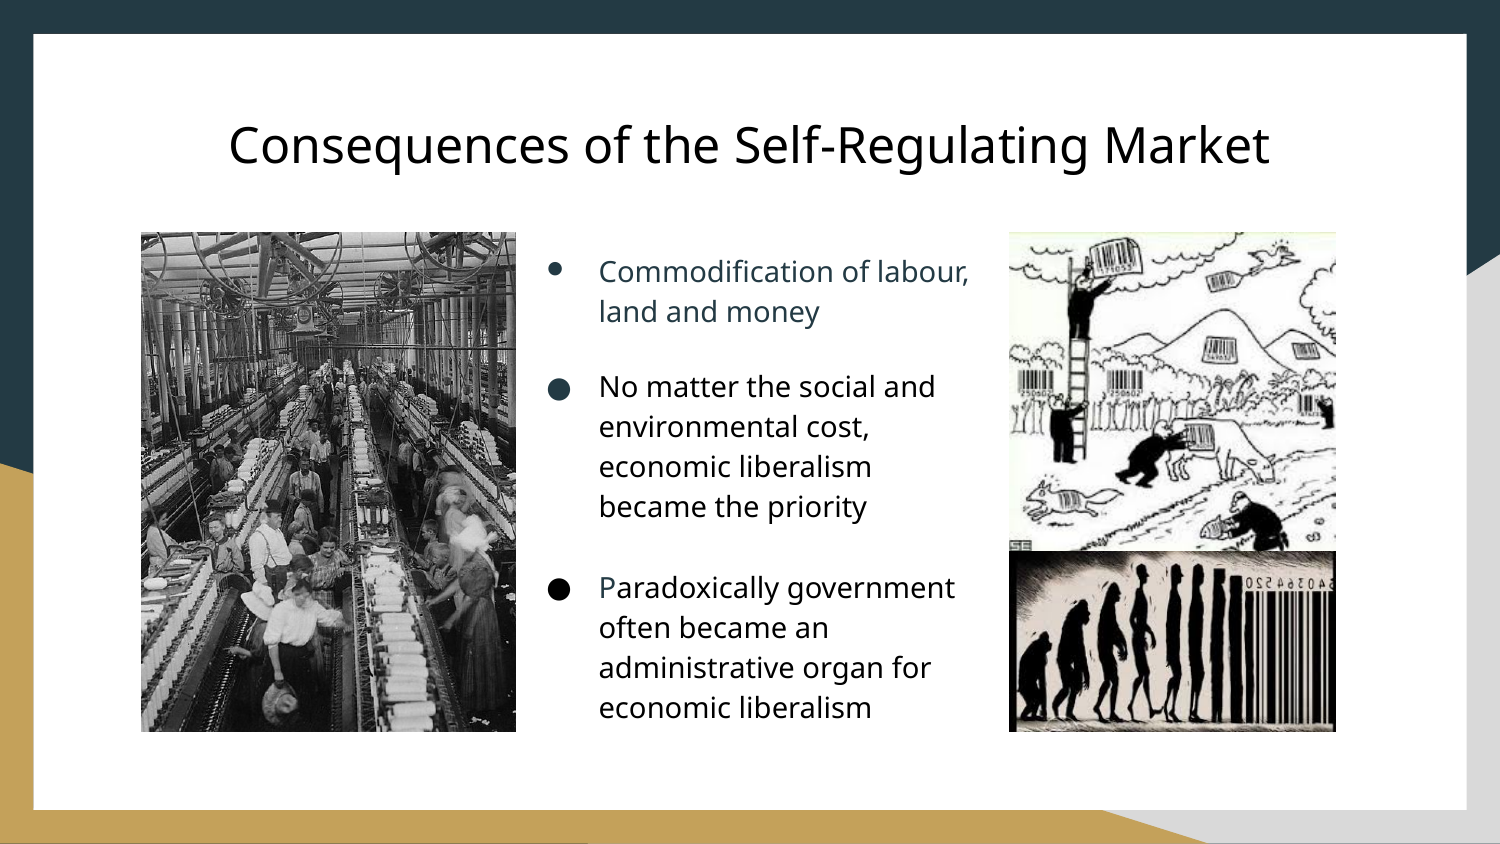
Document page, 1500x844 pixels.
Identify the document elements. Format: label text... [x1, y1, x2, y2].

list Commodification of labour, land and money No matter the social and environmental cost, economic liberalism became the priority Paradoxically government often became an administrative organ for economic liberalism [516, 232, 992, 732]
title Consequences of the Self-Regulating Market [134, 98, 1366, 193]
picture [141, 232, 516, 732]
picture [1009, 232, 1336, 733]
